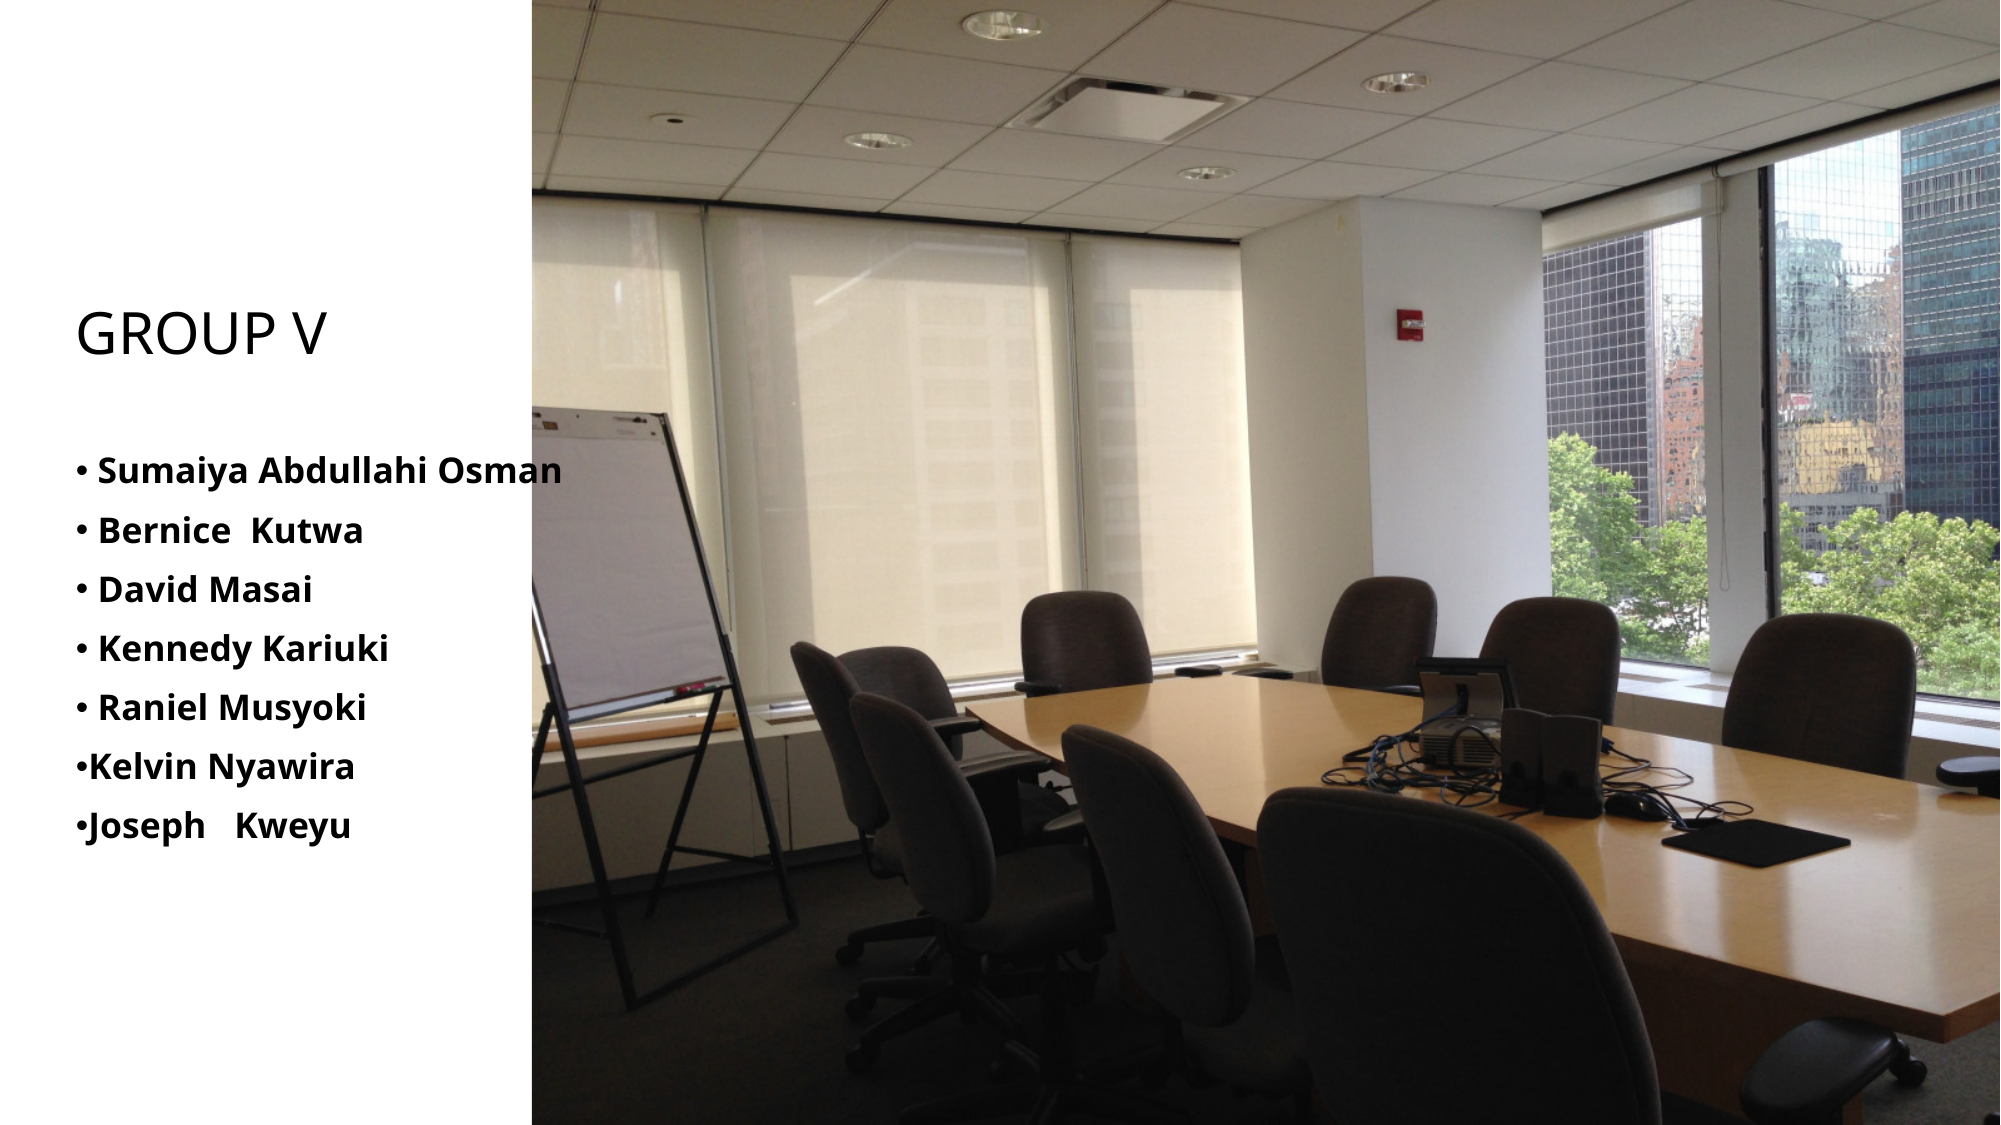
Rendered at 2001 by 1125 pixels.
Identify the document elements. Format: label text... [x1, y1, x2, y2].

title GROUP V [60, 190, 625, 376]
picture [531, 0, 2000, 1125]
subtitle Sumaiya Abdullahi Osman Bernice Kutwa David Masai Kennedy Kariuki Raniel Musyoki Kelvin Nyawira Joseph Kweyu [60, 445, 626, 972]
